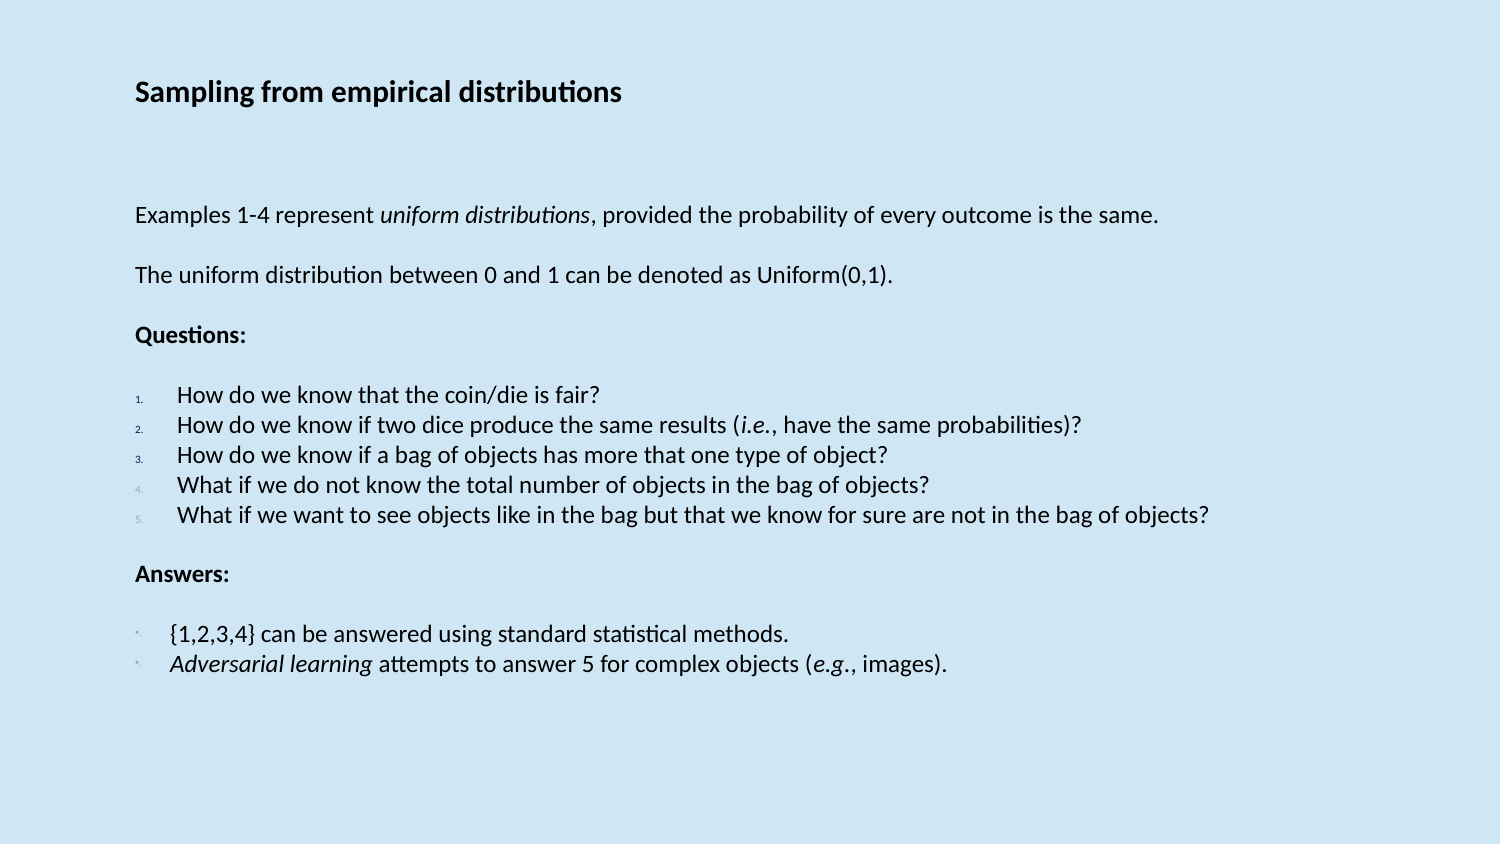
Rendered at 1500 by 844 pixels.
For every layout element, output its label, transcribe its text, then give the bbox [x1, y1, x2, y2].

text_box Sampling from empirical distributions Examples 1-4 represent uniform distributions, provided the probability of every outcome is the same. The uniform distribution between 0 and 1 can be denoted as Uniform(0,1). Questions: How do we know that the coin/die is fair? How do we know if two dice produce the same results (i.e., have the same probabilities)? How do we know if a bag of objects has more that one type of object? What if we do not know the total number of objects in the bag of objects? What if we want to see objects like in the bag but that we know for sure are not in the bag of objects? Answers: {1,2,3,4} can be answered using standard statistical methods. Adversarial learning attempts to answer 5 for complex objects (e.g., images). [120, 64, 1364, 686]
